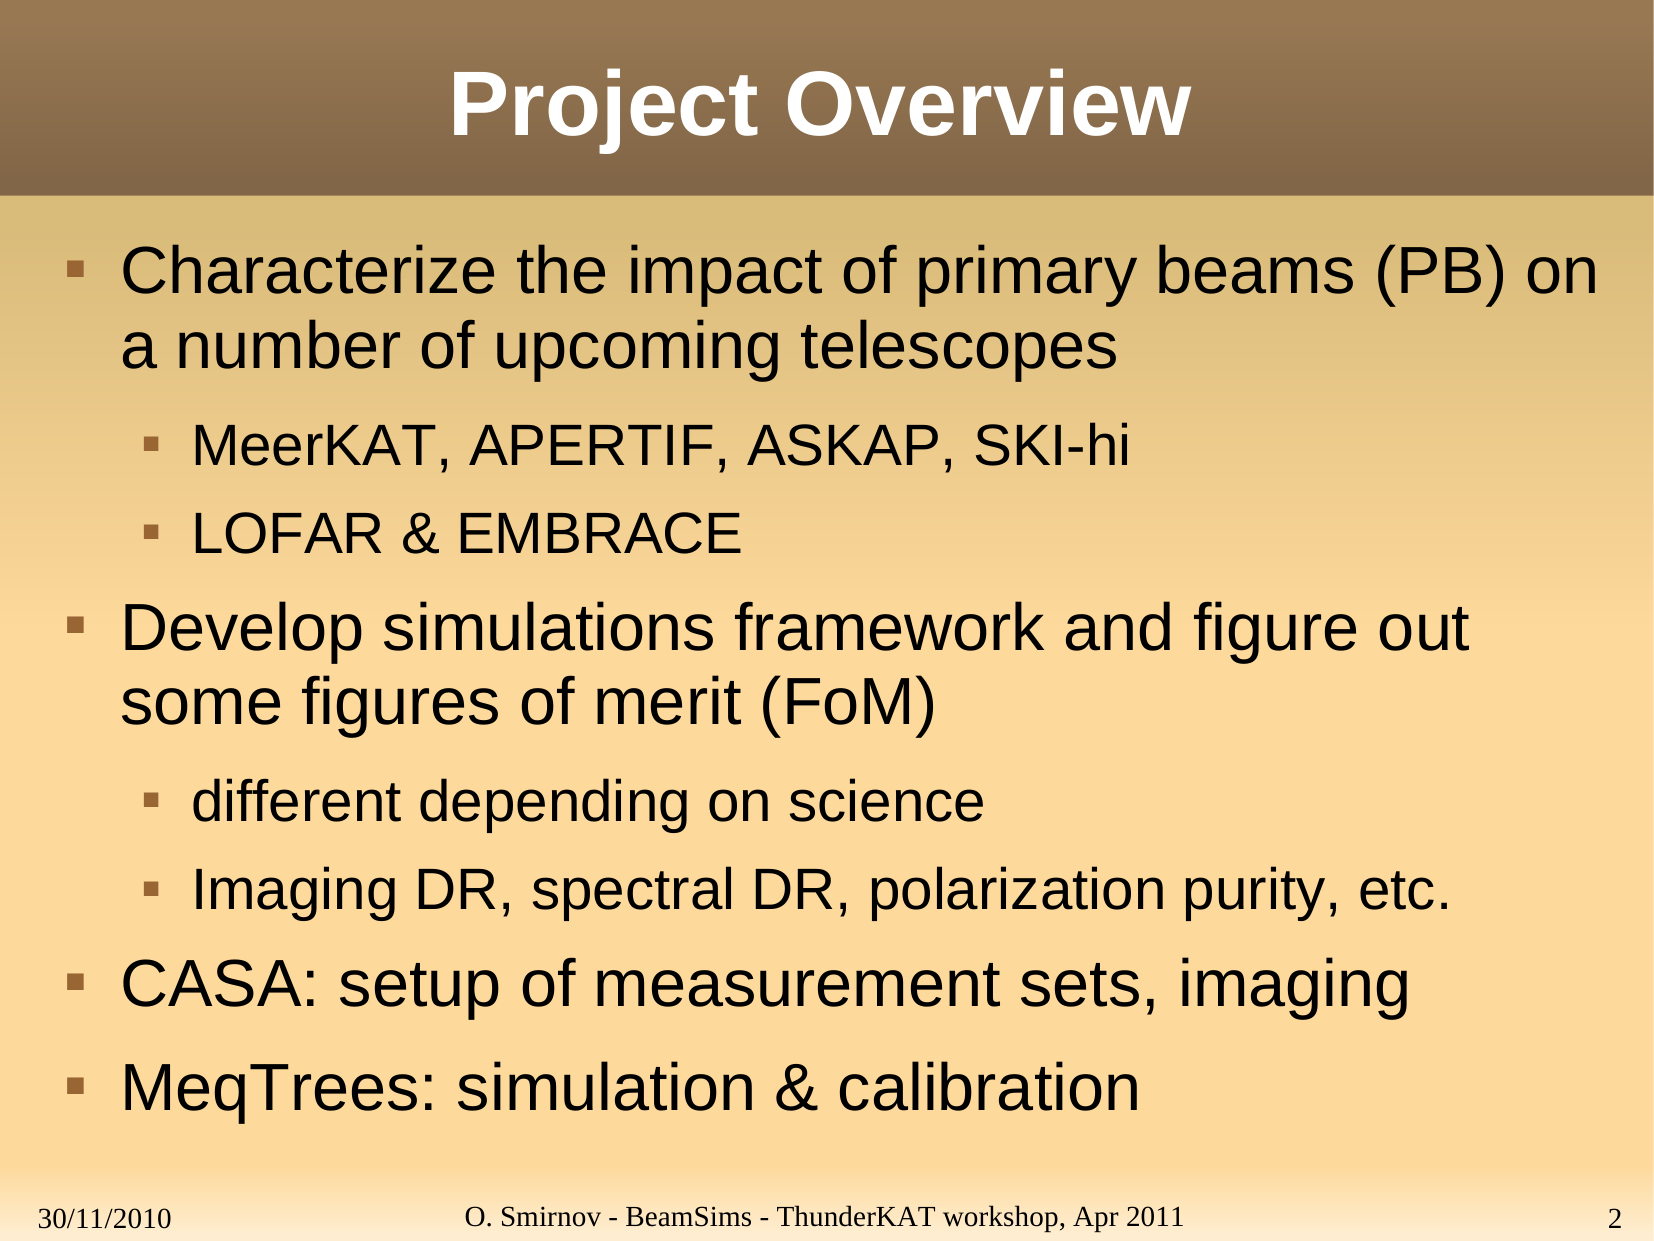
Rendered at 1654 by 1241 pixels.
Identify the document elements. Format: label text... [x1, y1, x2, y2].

list Characterize the impact of primary beams (PB) on a number of upcoming telescopes MeerKAT, APERTIF, ASKAP, SKI-hi LOFAR & EMBRACE Develop simulations framework and figure out some figures of merit (FoM) different depending on science Imaging DR, spectral DR, polarization purity, etc. CASA: setup of measurement sets, imaging MeqTrees: simulation & calibration [49, 233, 1613, 1126]
picture [0, 0, 1654, 1241]
title Project Overview [76, 7, 1565, 200]
